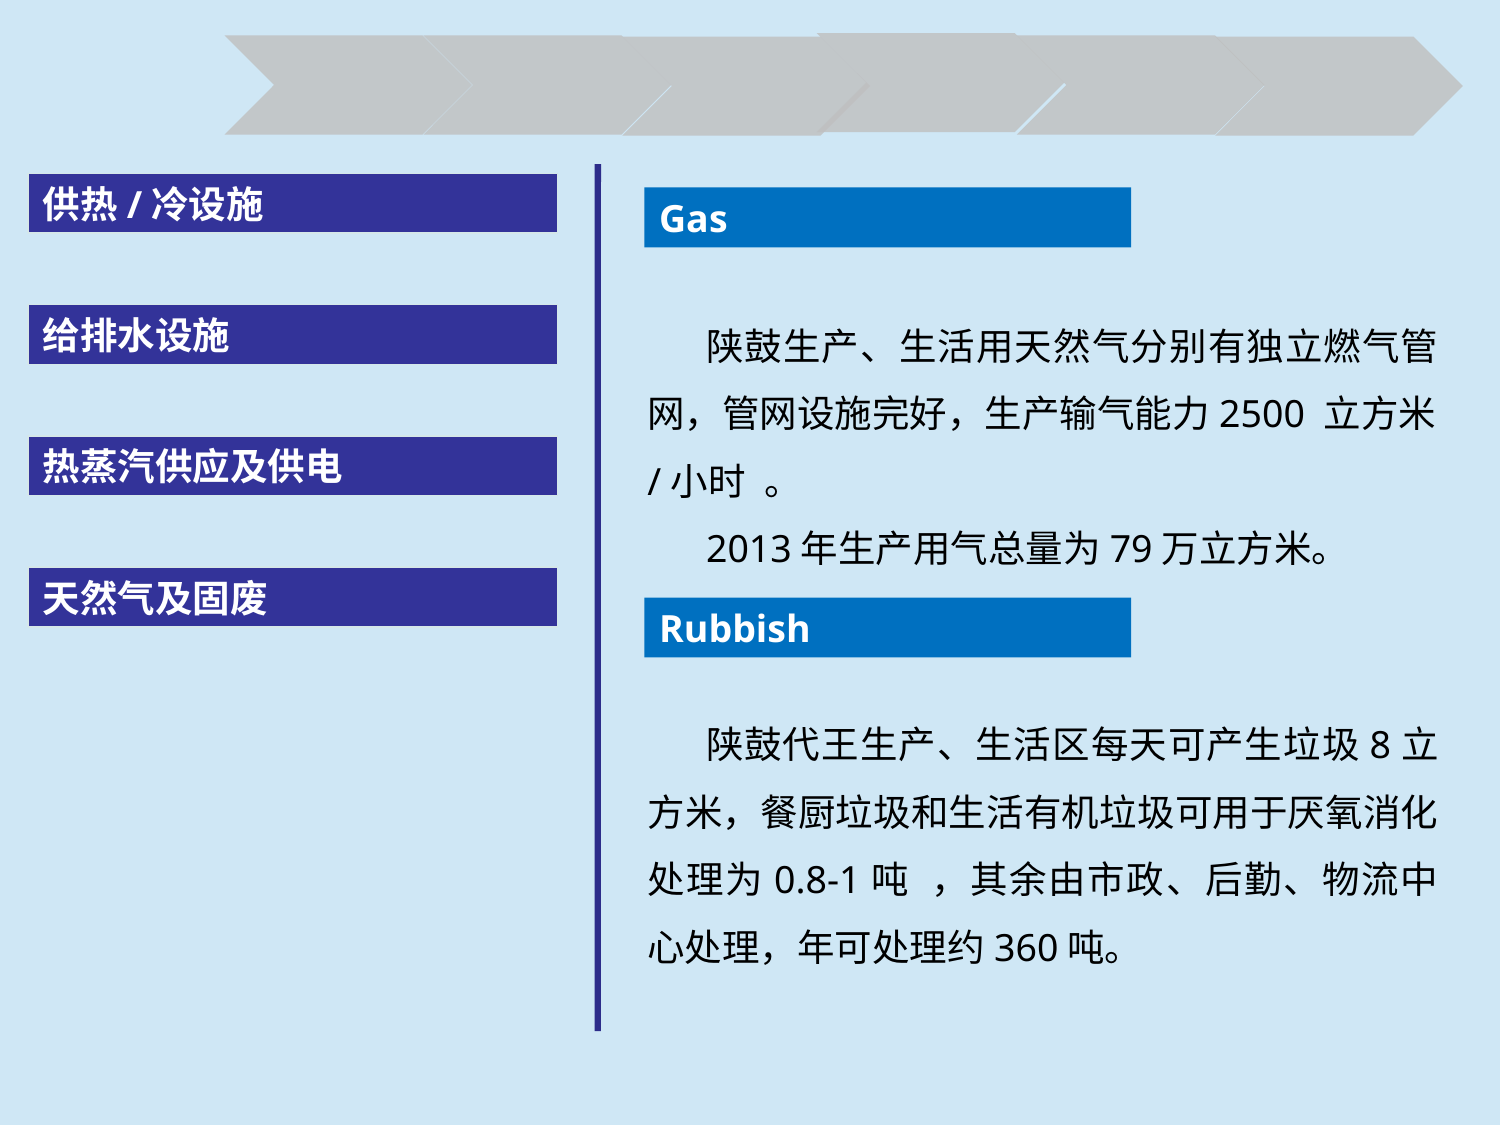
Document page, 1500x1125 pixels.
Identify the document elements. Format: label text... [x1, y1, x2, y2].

text_box 陕鼓代王生产、生活区每天可产生垃圾8立方米，餐厨垃圾和生活有机垃圾可用于厌氧消化处理为0.8-1吨 ，其余由市政、后勤、物流中心处理，年可处理约360吨。 [632, 691, 1454, 977]
text_box 供热/冷设施 [28, 173, 558, 234]
text_box 天然气及固废 [28, 567, 558, 627]
text_box [224, 33, 1463, 136]
text_box 给排水设施 [28, 304, 558, 365]
text_box 热蒸汽供应及供电 [28, 435, 558, 496]
text_box Gas [644, 187, 1132, 248]
text_box Rubbish [644, 597, 1132, 658]
text_box 陕鼓生产、生活用天然气分别有独立燃气管网，管网设施完好，生产输气能力2500 立方米/小时 。 2013年生产用气总量为79万立方米。 [632, 292, 1454, 578]
